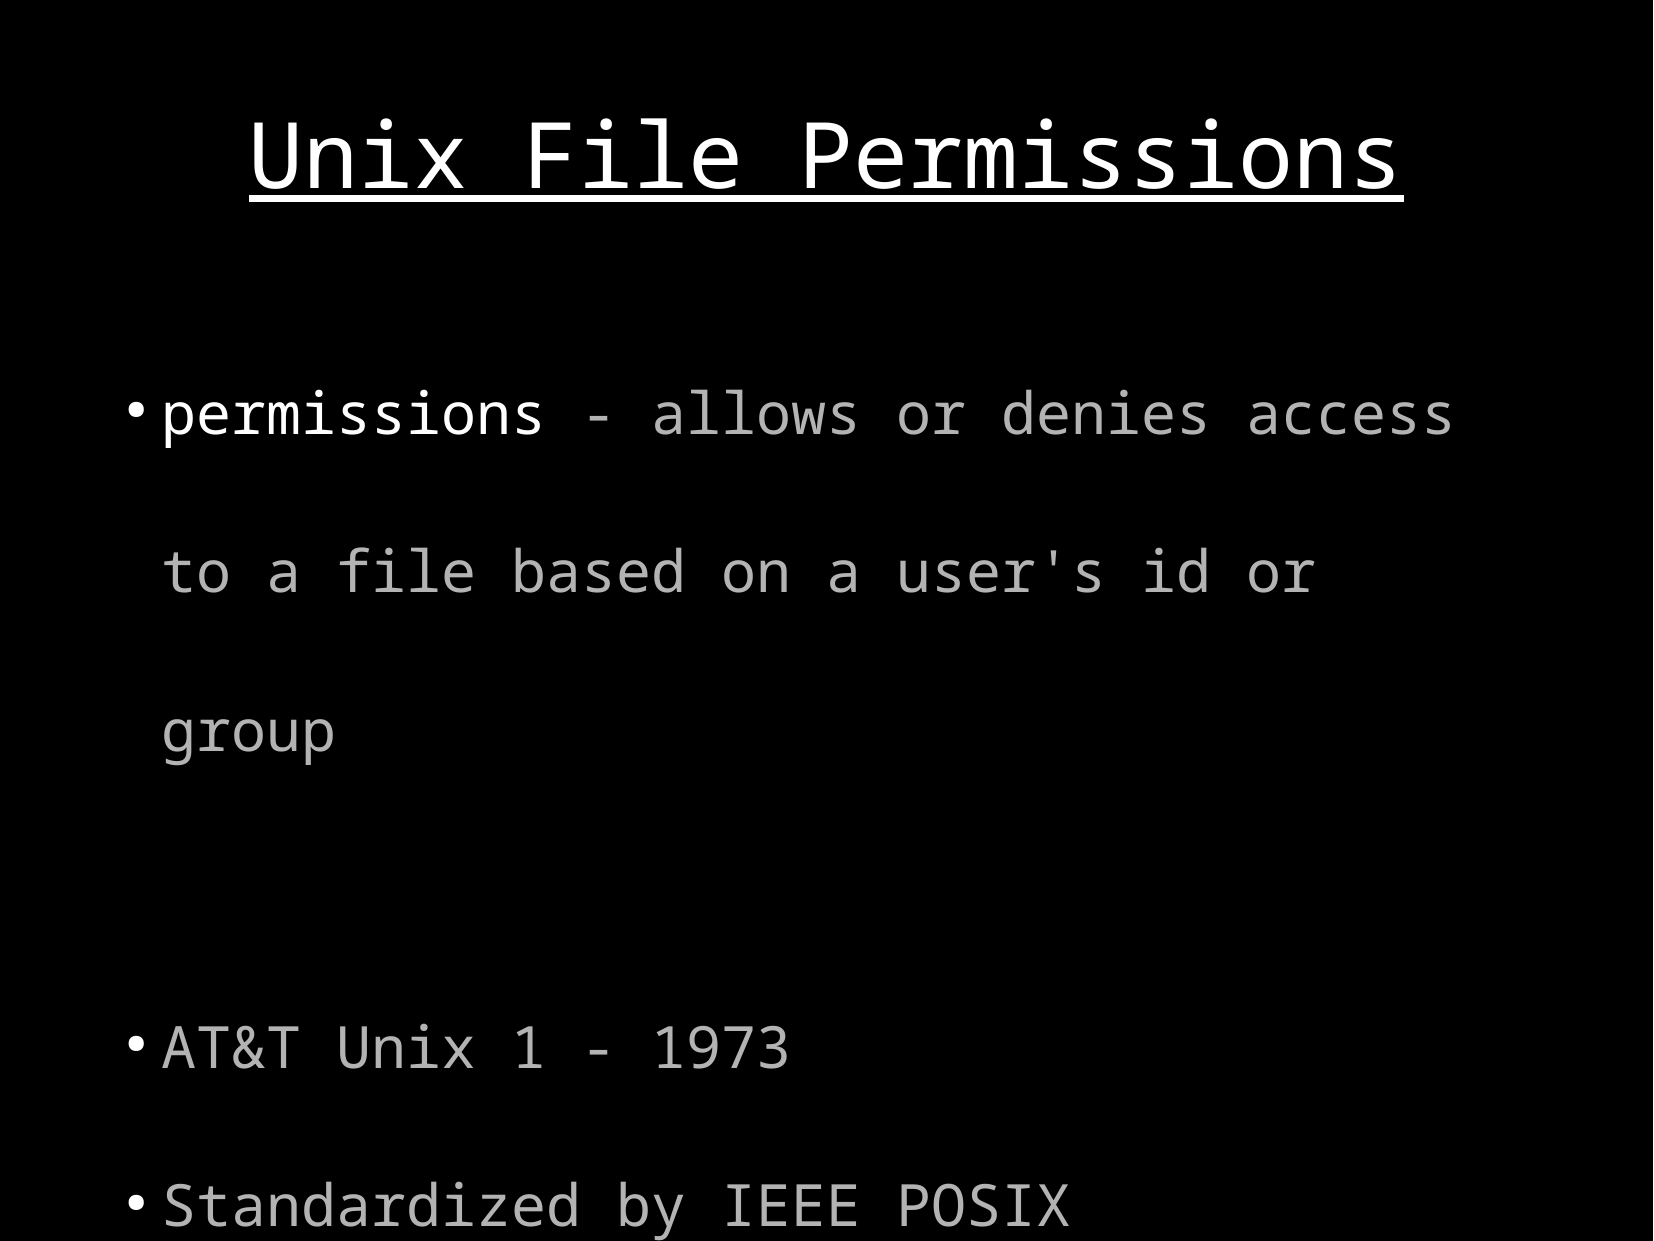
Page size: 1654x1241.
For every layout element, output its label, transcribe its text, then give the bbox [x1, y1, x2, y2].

table_header [1531, 285, 1566, 1241]
title Unix File Permissions [82, 49, 1571, 257]
table_header permissions - allows or denies access to a file based on a user's id or group AT&T Unix 1 - 1973 Standardized by IEEE POSIX Available on all Unix-like OSes [111, 285, 1531, 1241]
